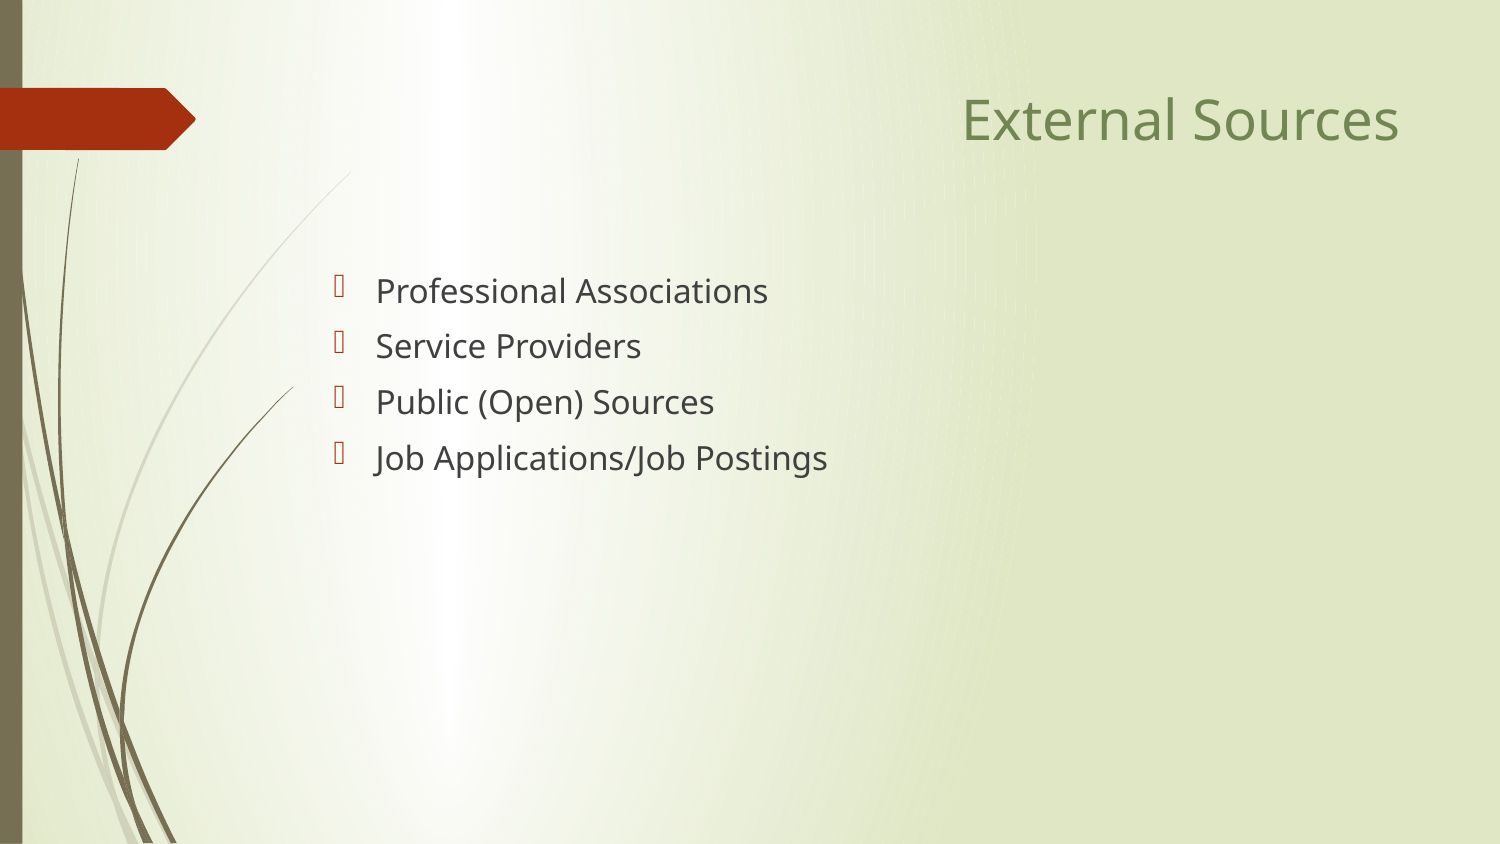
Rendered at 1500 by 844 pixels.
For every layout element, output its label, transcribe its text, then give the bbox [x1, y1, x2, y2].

title External Sources [319, 76, 1416, 235]
list Professional Associations Service Providers Public (Open) Sources Job Applications/Job Postings [318, 262, 1416, 728]
